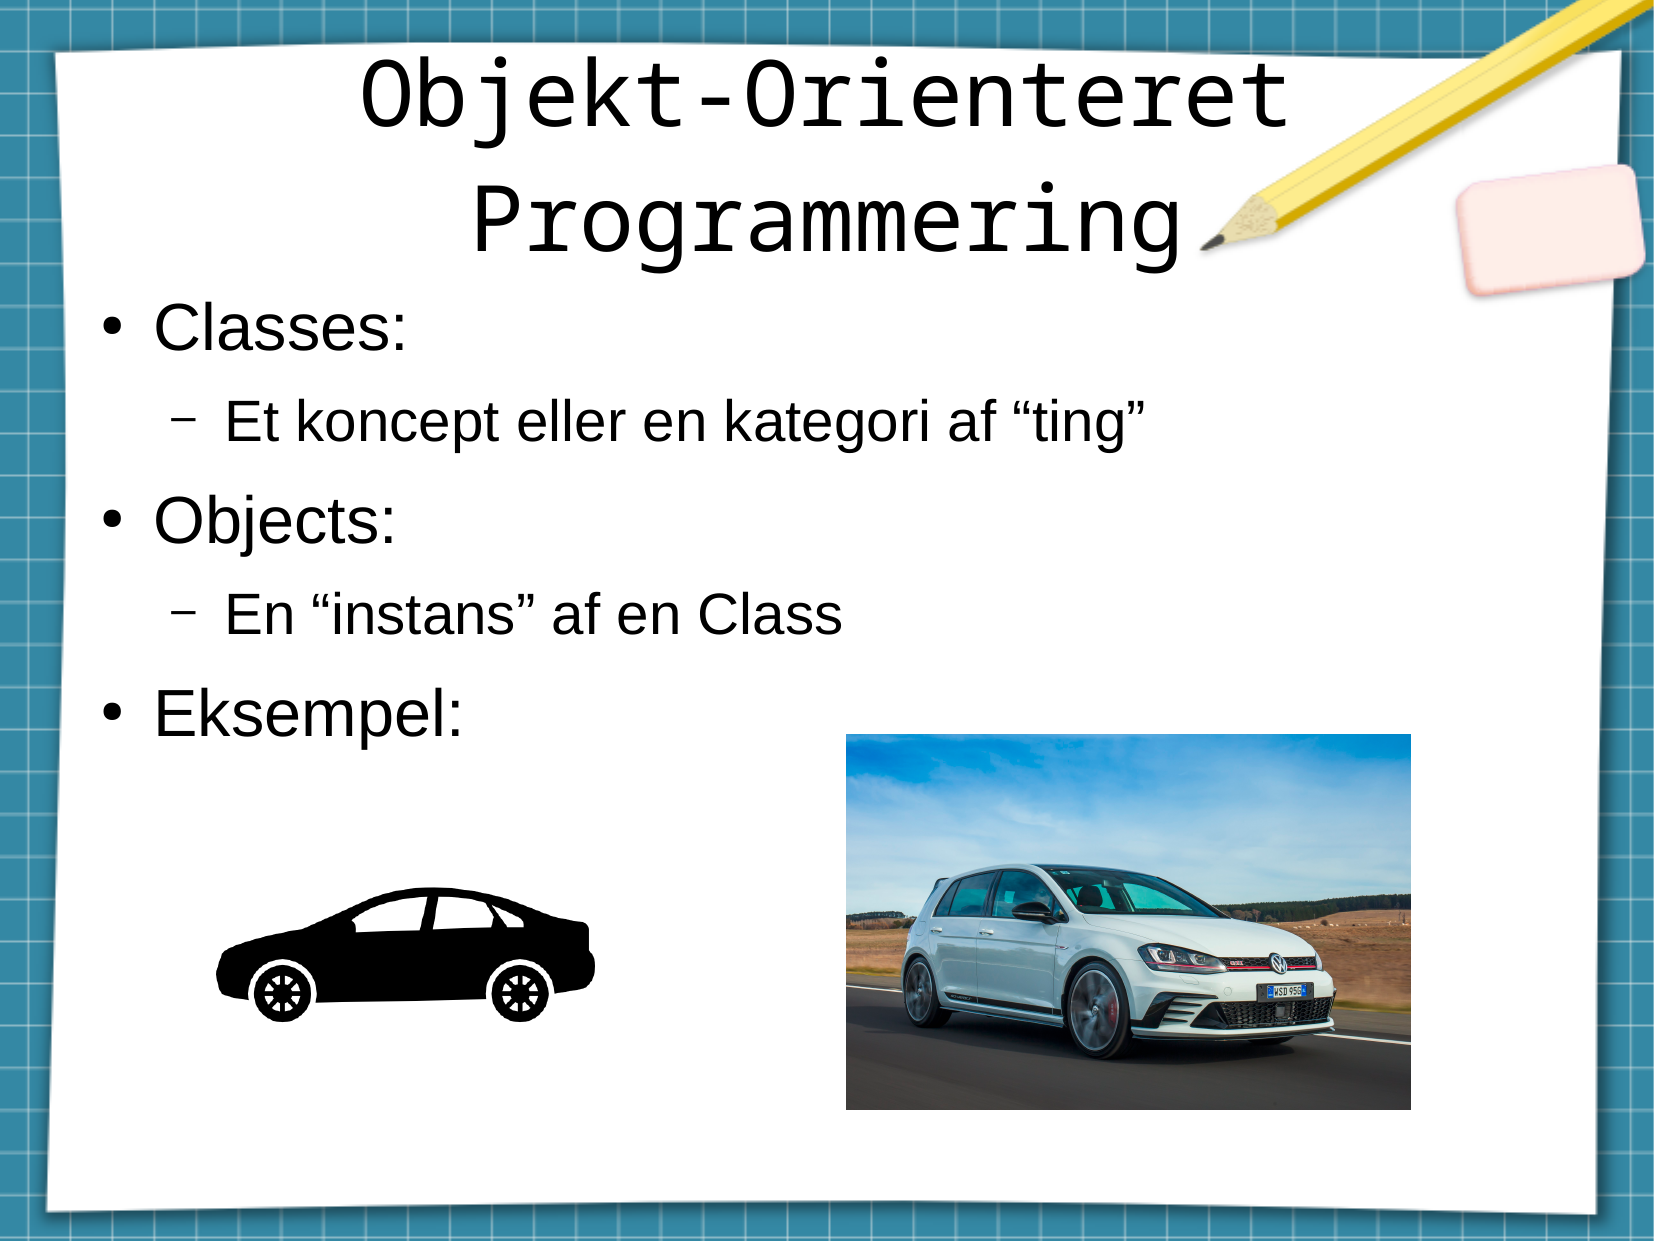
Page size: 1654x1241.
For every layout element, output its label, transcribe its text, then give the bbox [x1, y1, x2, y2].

title Objekt-Orienteret Programmering [82, 37, 1571, 269]
picture [0, 0, 1654, 1241]
list Classes: Et koncept eller en kategori af “ting” Objects: En “instans” af en Class Eksempel: [82, 290, 1571, 1010]
